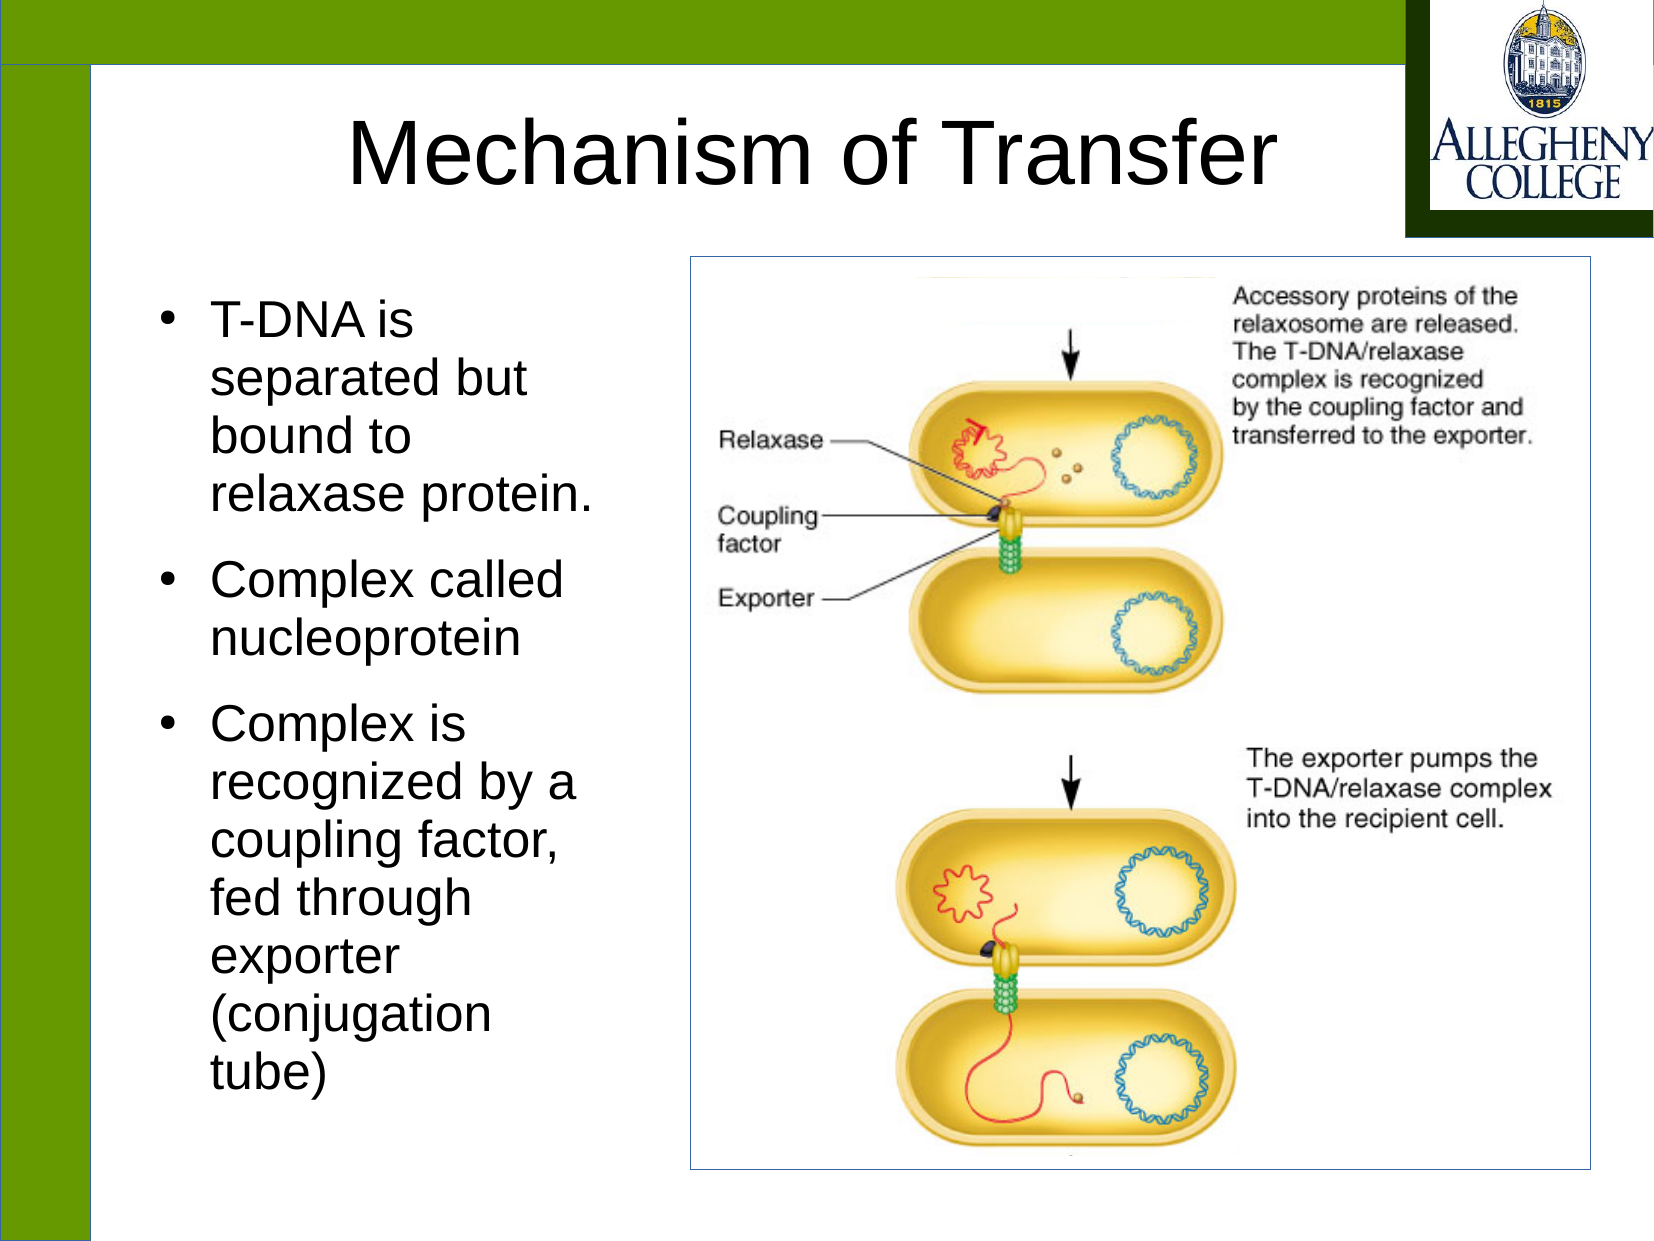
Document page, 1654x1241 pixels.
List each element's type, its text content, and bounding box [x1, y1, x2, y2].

picture [691, 277, 1546, 708]
list T-DNA is separated but bound to relaxase protein. Complex called nucleoprotein Complex is recognized by a coupling factor, fed through exporter (conjugation tube) [141, 290, 616, 1111]
picture [1430, 0, 1654, 210]
title Mechanism of Transfer [112, 65, 1515, 257]
text_box [0, 0, 1654, 1241]
picture [876, 747, 1576, 1156]
